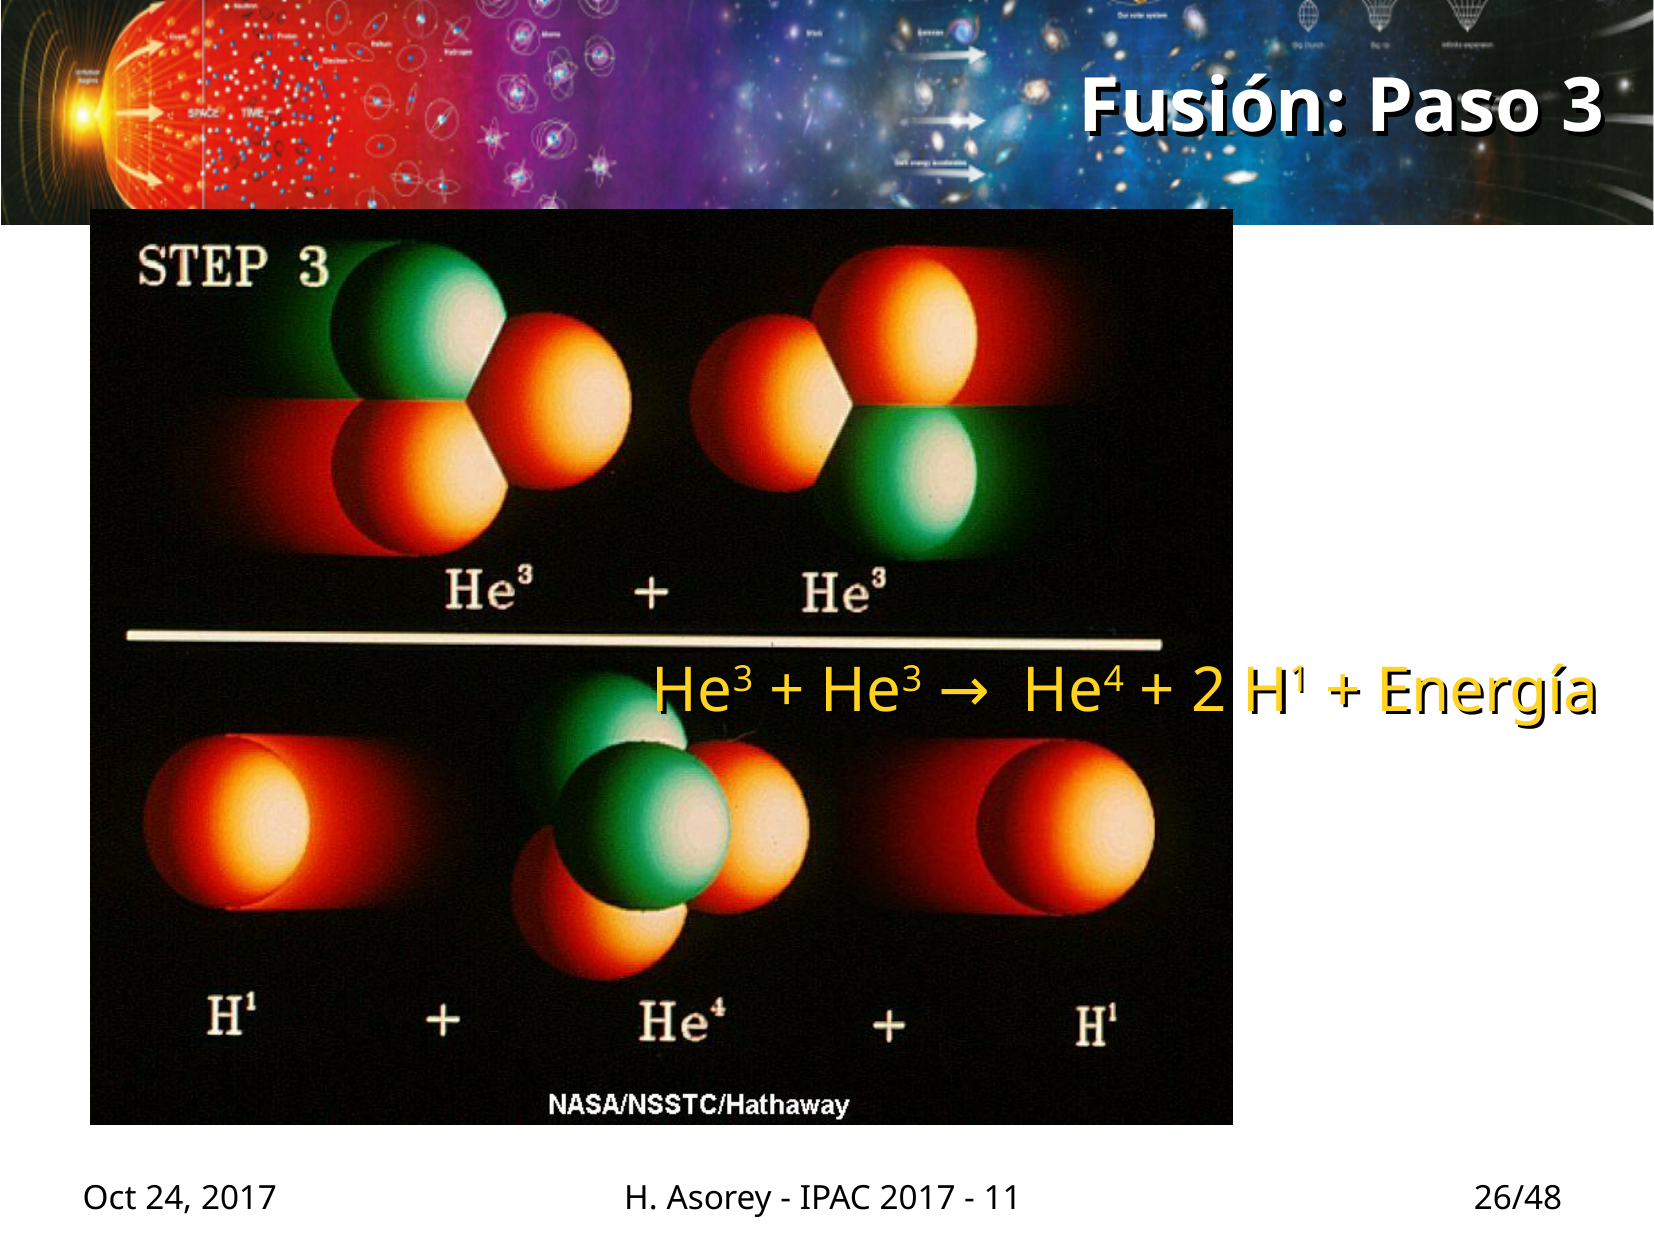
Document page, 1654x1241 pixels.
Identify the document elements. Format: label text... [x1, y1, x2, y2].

picture [1, 0, 1654, 1126]
title Fusión: Paso 3 [45, 15, 1606, 191]
list He3 + He3 → He4 + 2 H1 + Energía [570, 645, 1654, 751]
